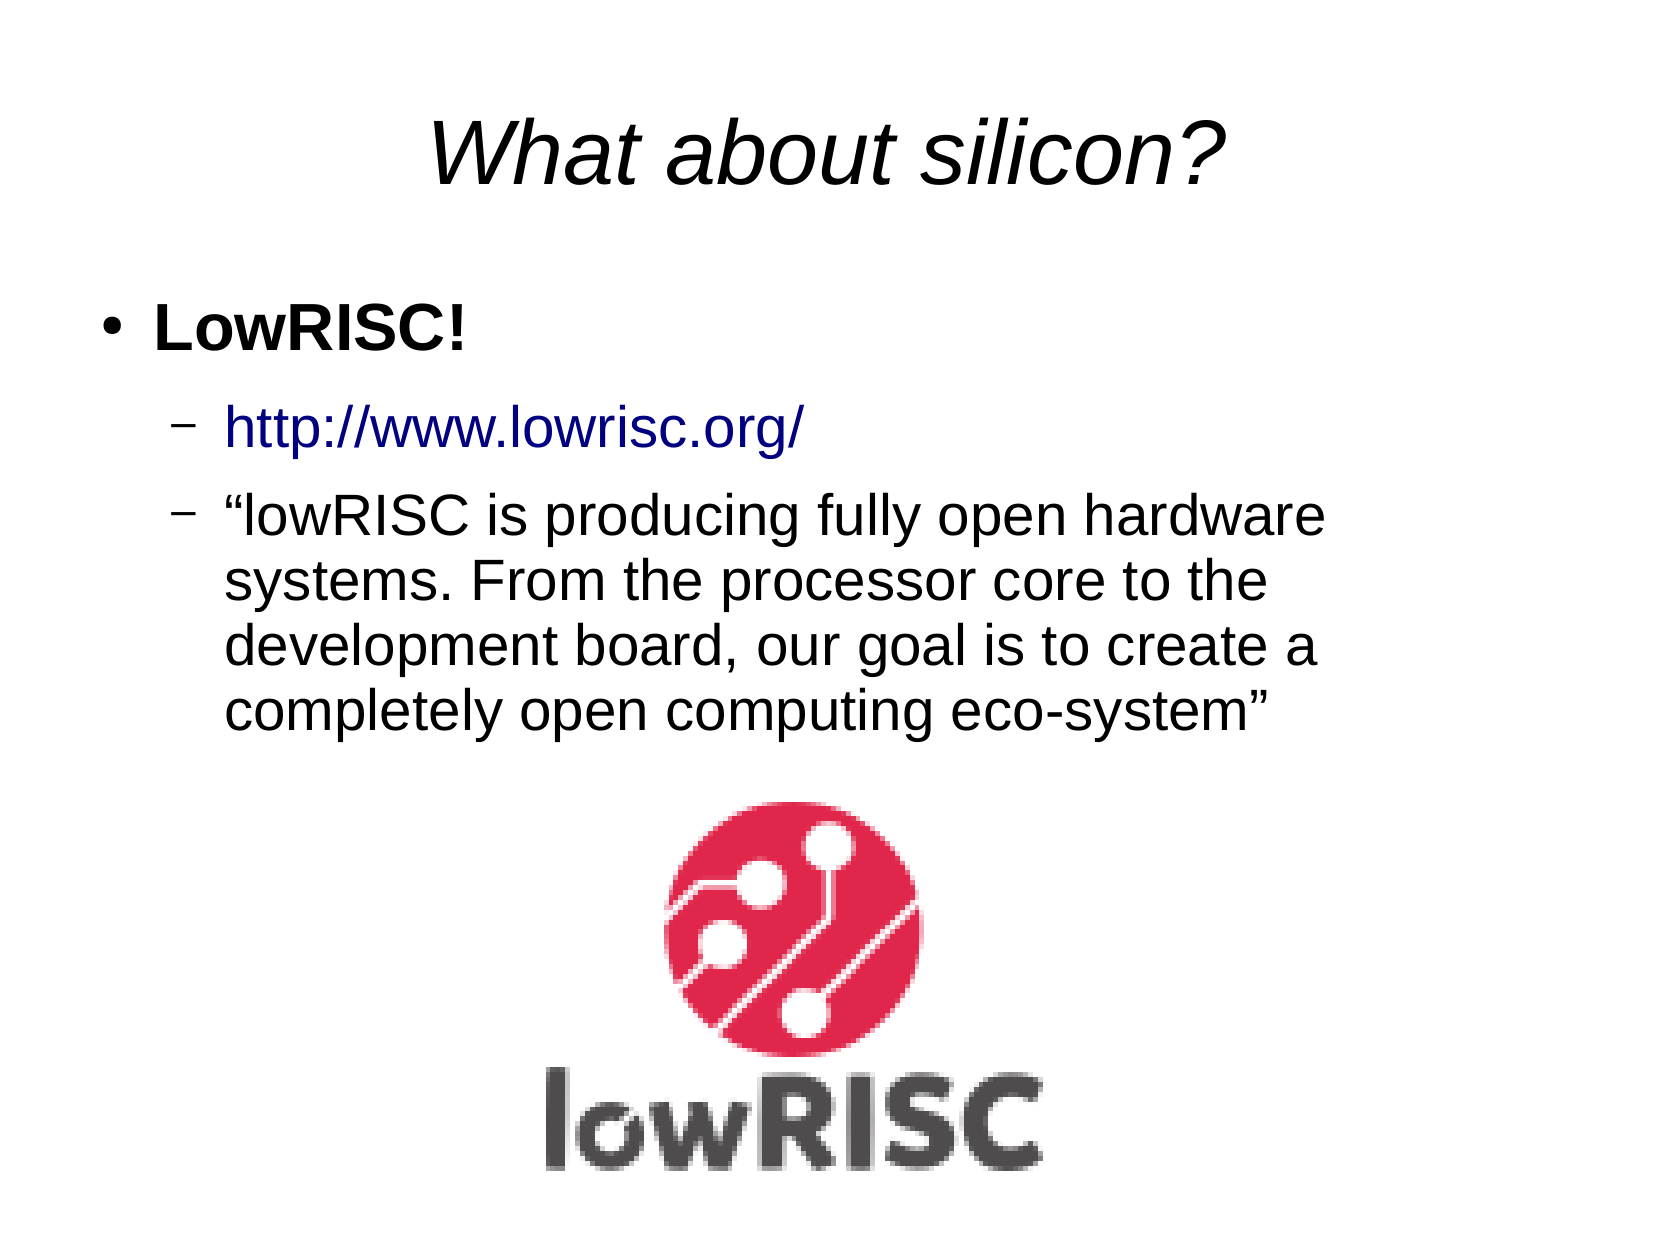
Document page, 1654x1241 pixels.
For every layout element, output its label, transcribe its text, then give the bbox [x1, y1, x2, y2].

title What about silicon? [82, 49, 1571, 257]
list LowRISC! http://www.lowrisc.org/ “lowRISC is producing fully open hardware systems. From the processor core to the development board, our goal is to create a completely open computing eco-system” [82, 290, 1571, 1010]
picture [546, 802, 1043, 1171]
